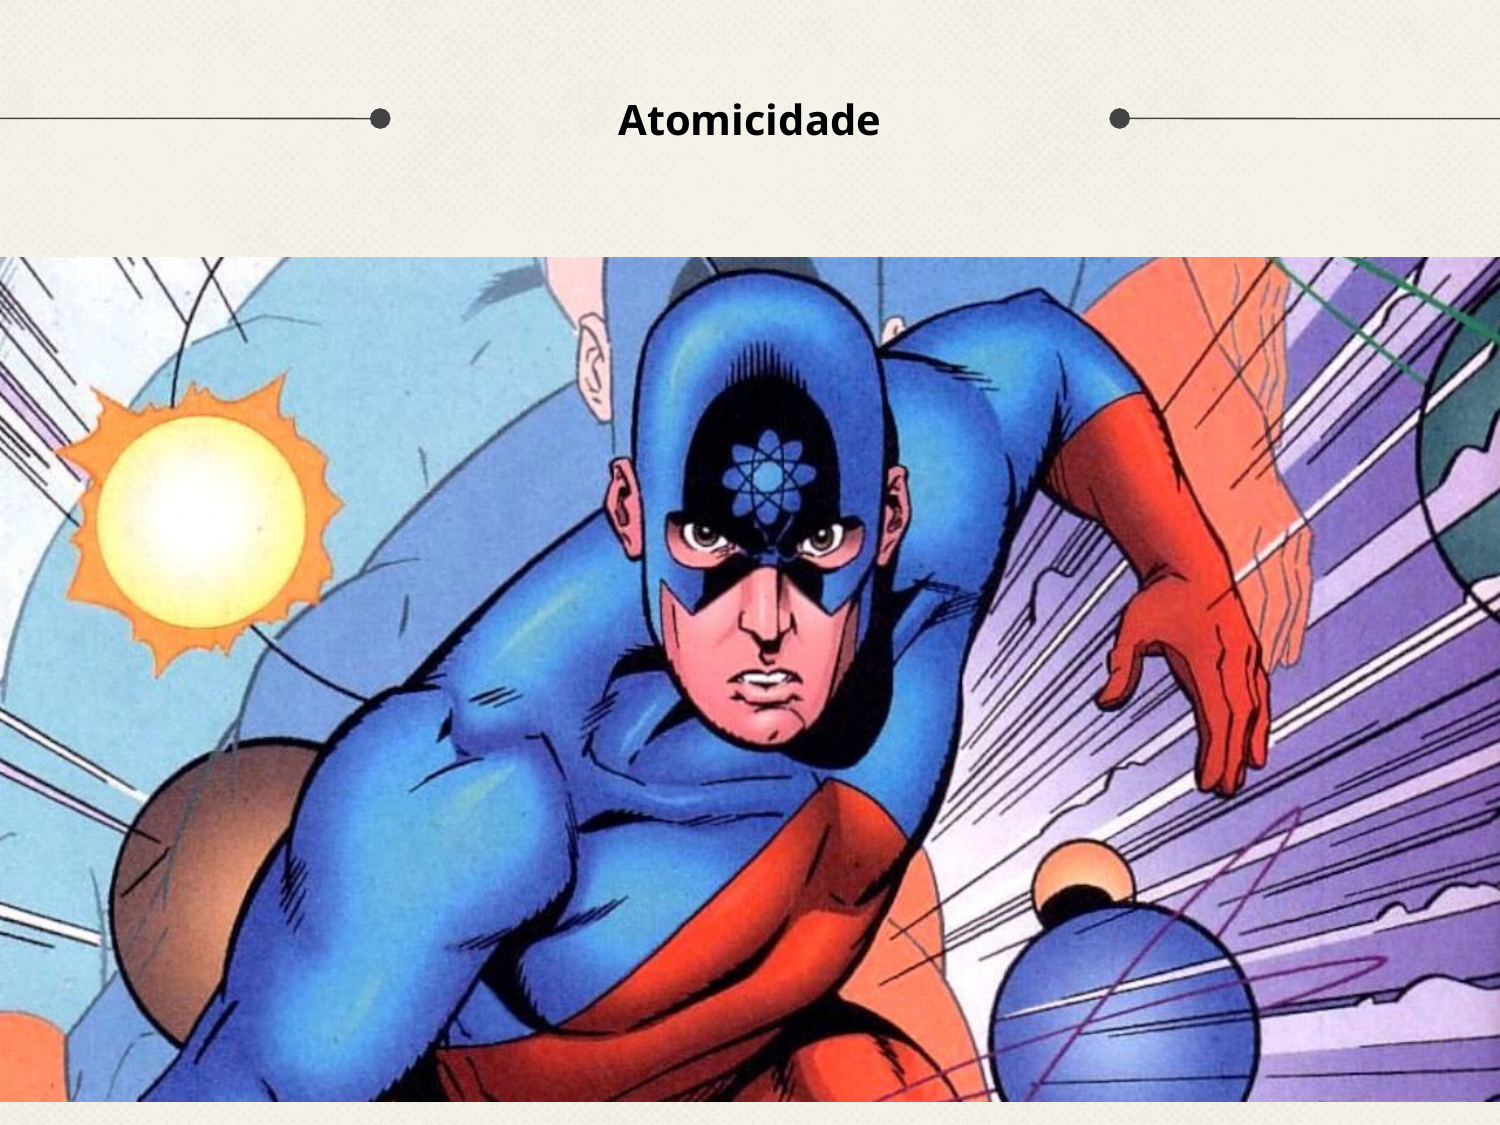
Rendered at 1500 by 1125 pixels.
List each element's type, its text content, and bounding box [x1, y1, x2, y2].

picture [0, 0, 1500, 1125]
title Atomicidade [430, 24, 1070, 213]
